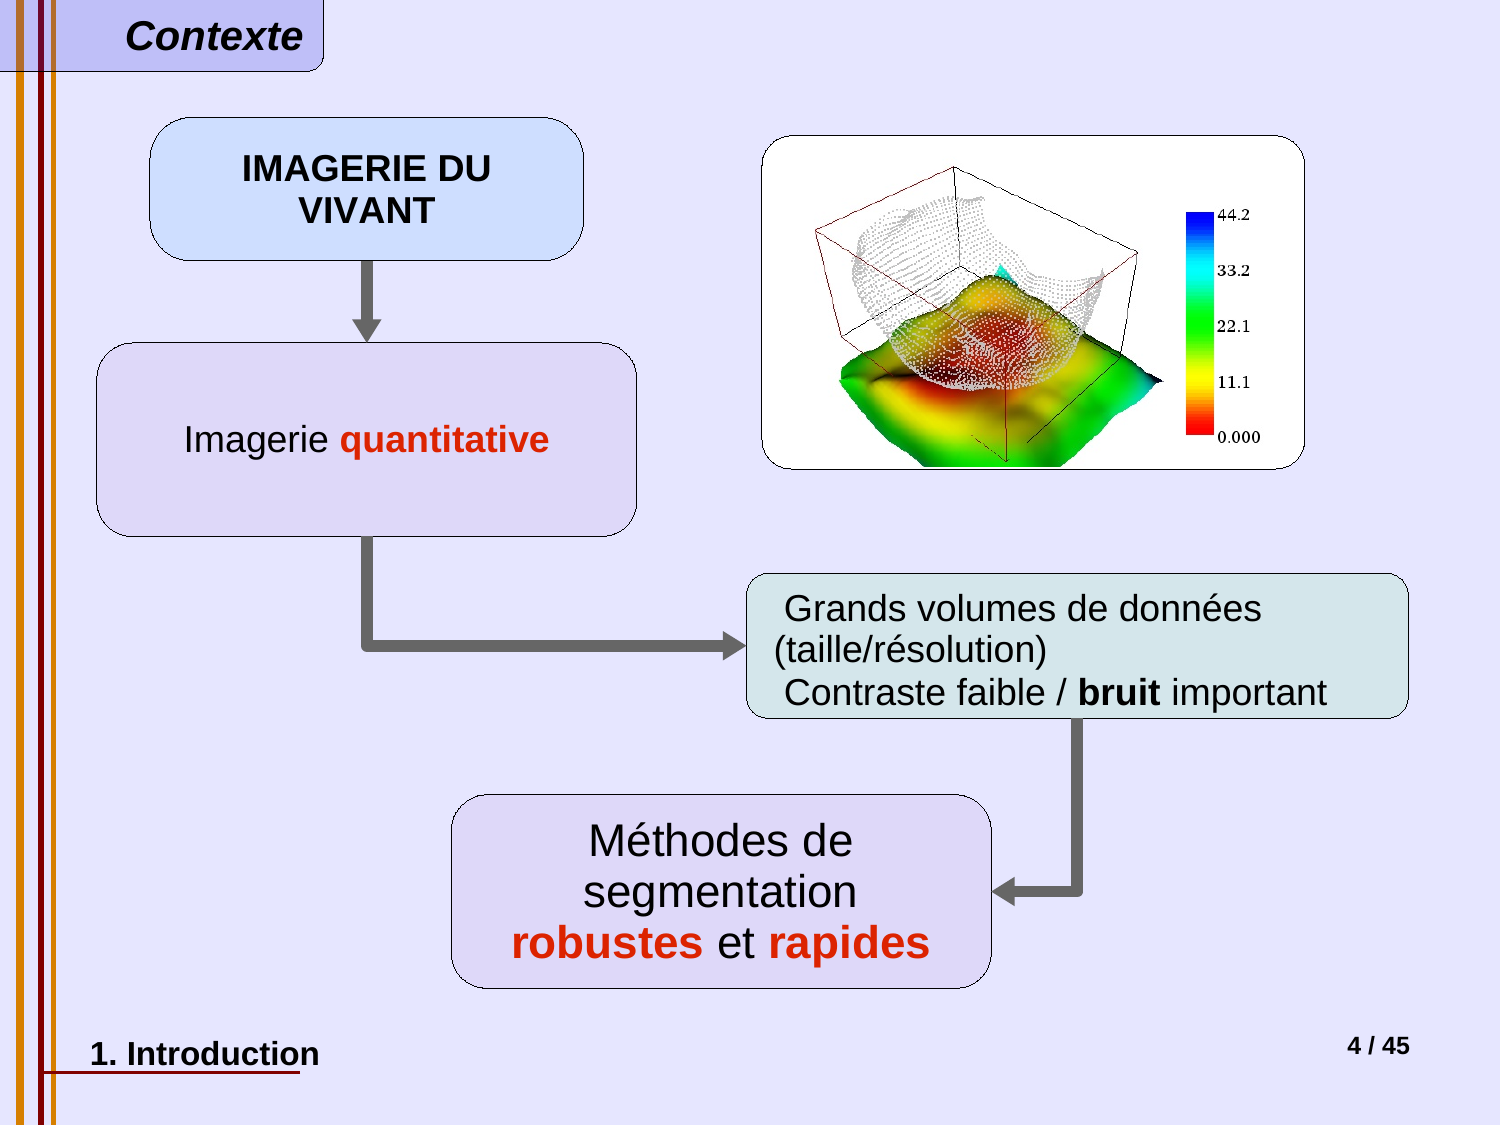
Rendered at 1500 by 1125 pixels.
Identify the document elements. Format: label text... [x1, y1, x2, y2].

text_box Contexte [0, 0, 324, 72]
text_box IMAGERIE DU VIVANT [149, 117, 584, 261]
text_box Imagerie quantitative [96, 342, 637, 537]
text_box Grands volumes de données (taille/résolution) Contraste faible / bruit important [746, 573, 1409, 719]
text_box [761, 135, 1305, 470]
picture [799, 141, 1271, 467]
title 1. Introduction [75, 1027, 597, 1080]
text_box Méthodes de segmentation robustes et rapides [451, 794, 992, 989]
